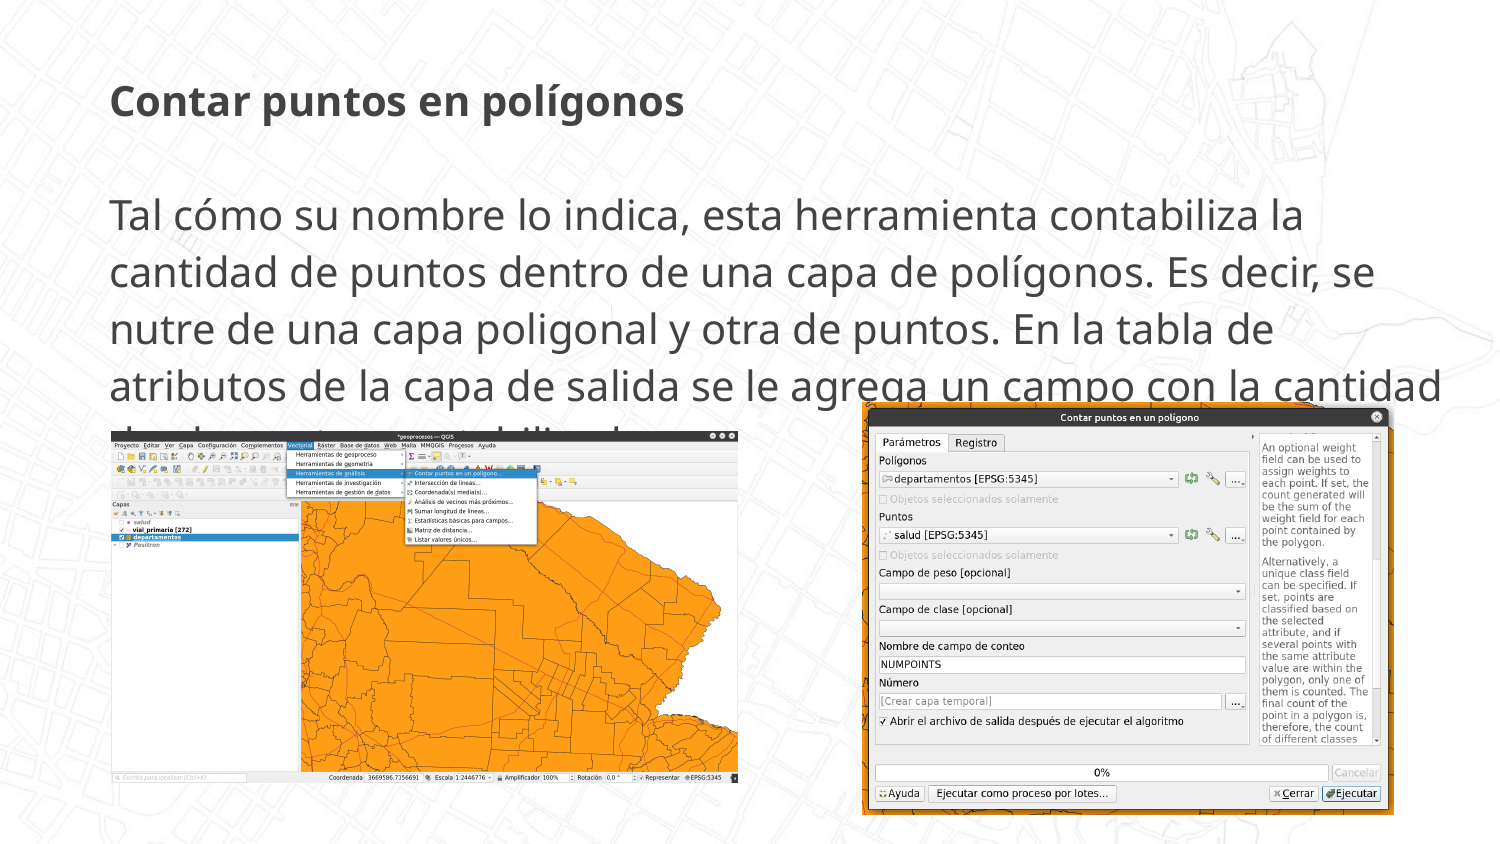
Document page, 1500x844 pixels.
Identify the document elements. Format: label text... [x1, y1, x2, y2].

picture [0, 0, 1500, 844]
text_box Contar puntos en polígonos Tal cómo su nombre lo indica, esta herramienta contabiliza la cantidad de puntos dentro de una capa de polígonos. Es decir, se nutre de una capa poligonal y otra de puntos. En la tabla de atributos de la capa de salida se le agrega un campo con la cantidad de elementos contabilizados. [94, 64, 1477, 432]
